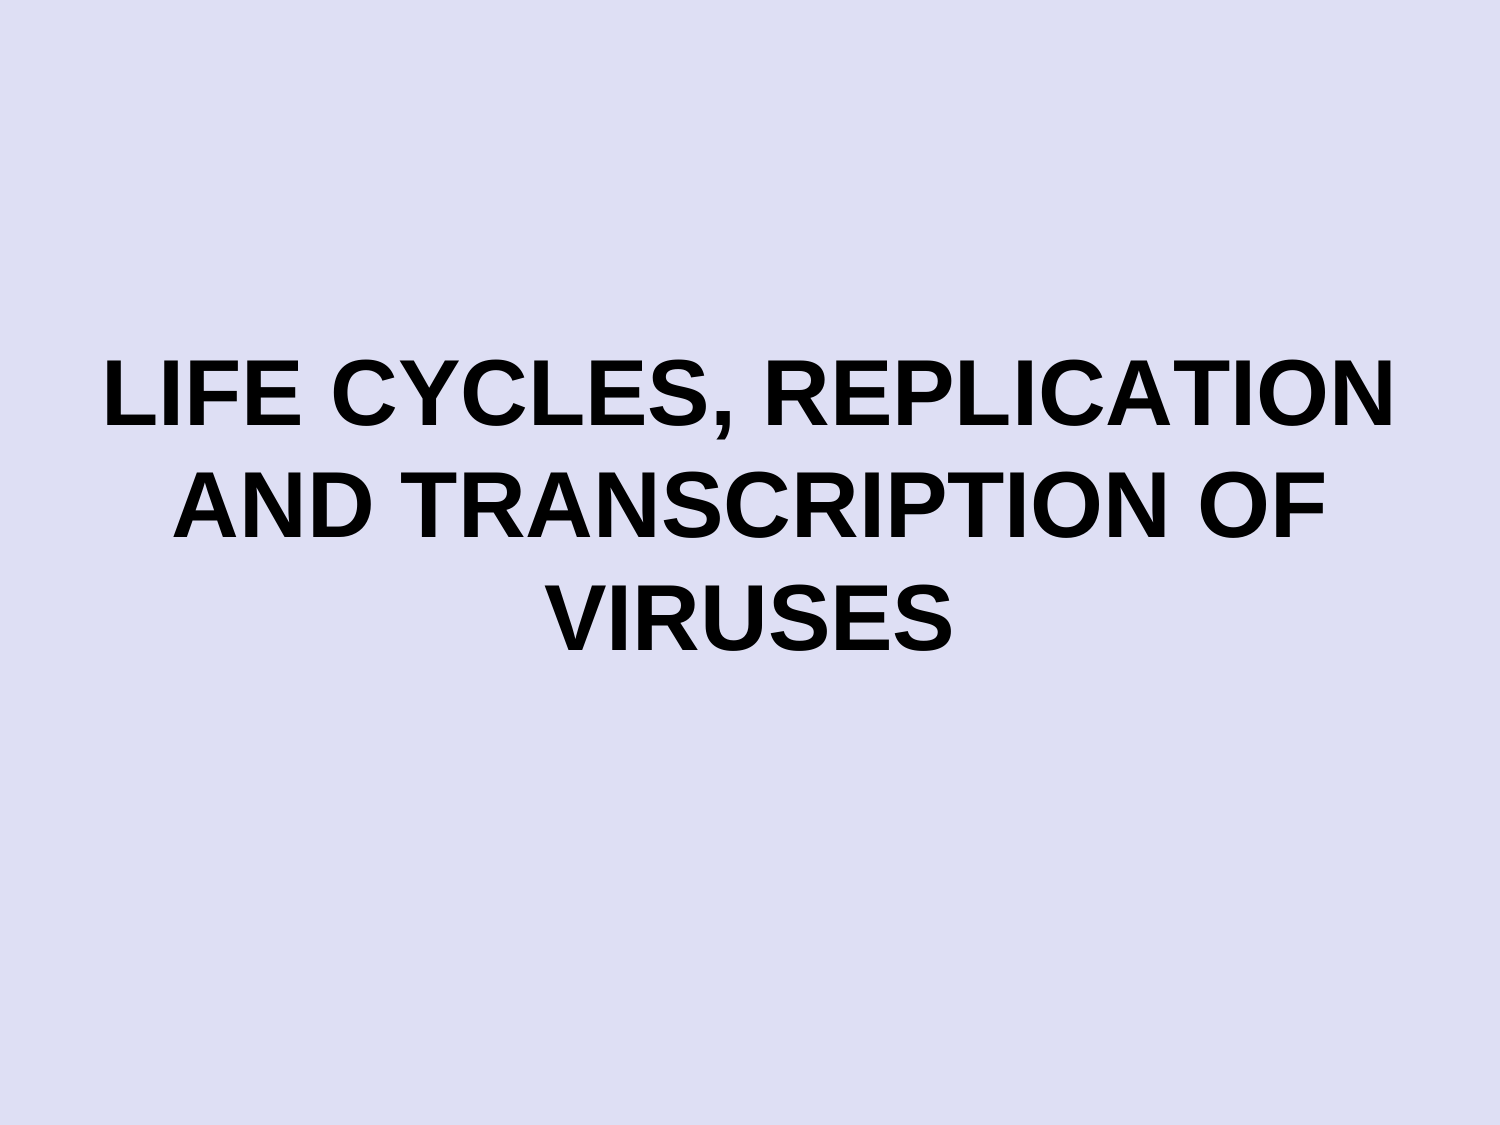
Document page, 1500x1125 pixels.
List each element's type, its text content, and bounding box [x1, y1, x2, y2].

title LIFE CYCLES, REPLICATION AND TRANSCRIPTION OF VIRUSES [75, 299, 1426, 700]
